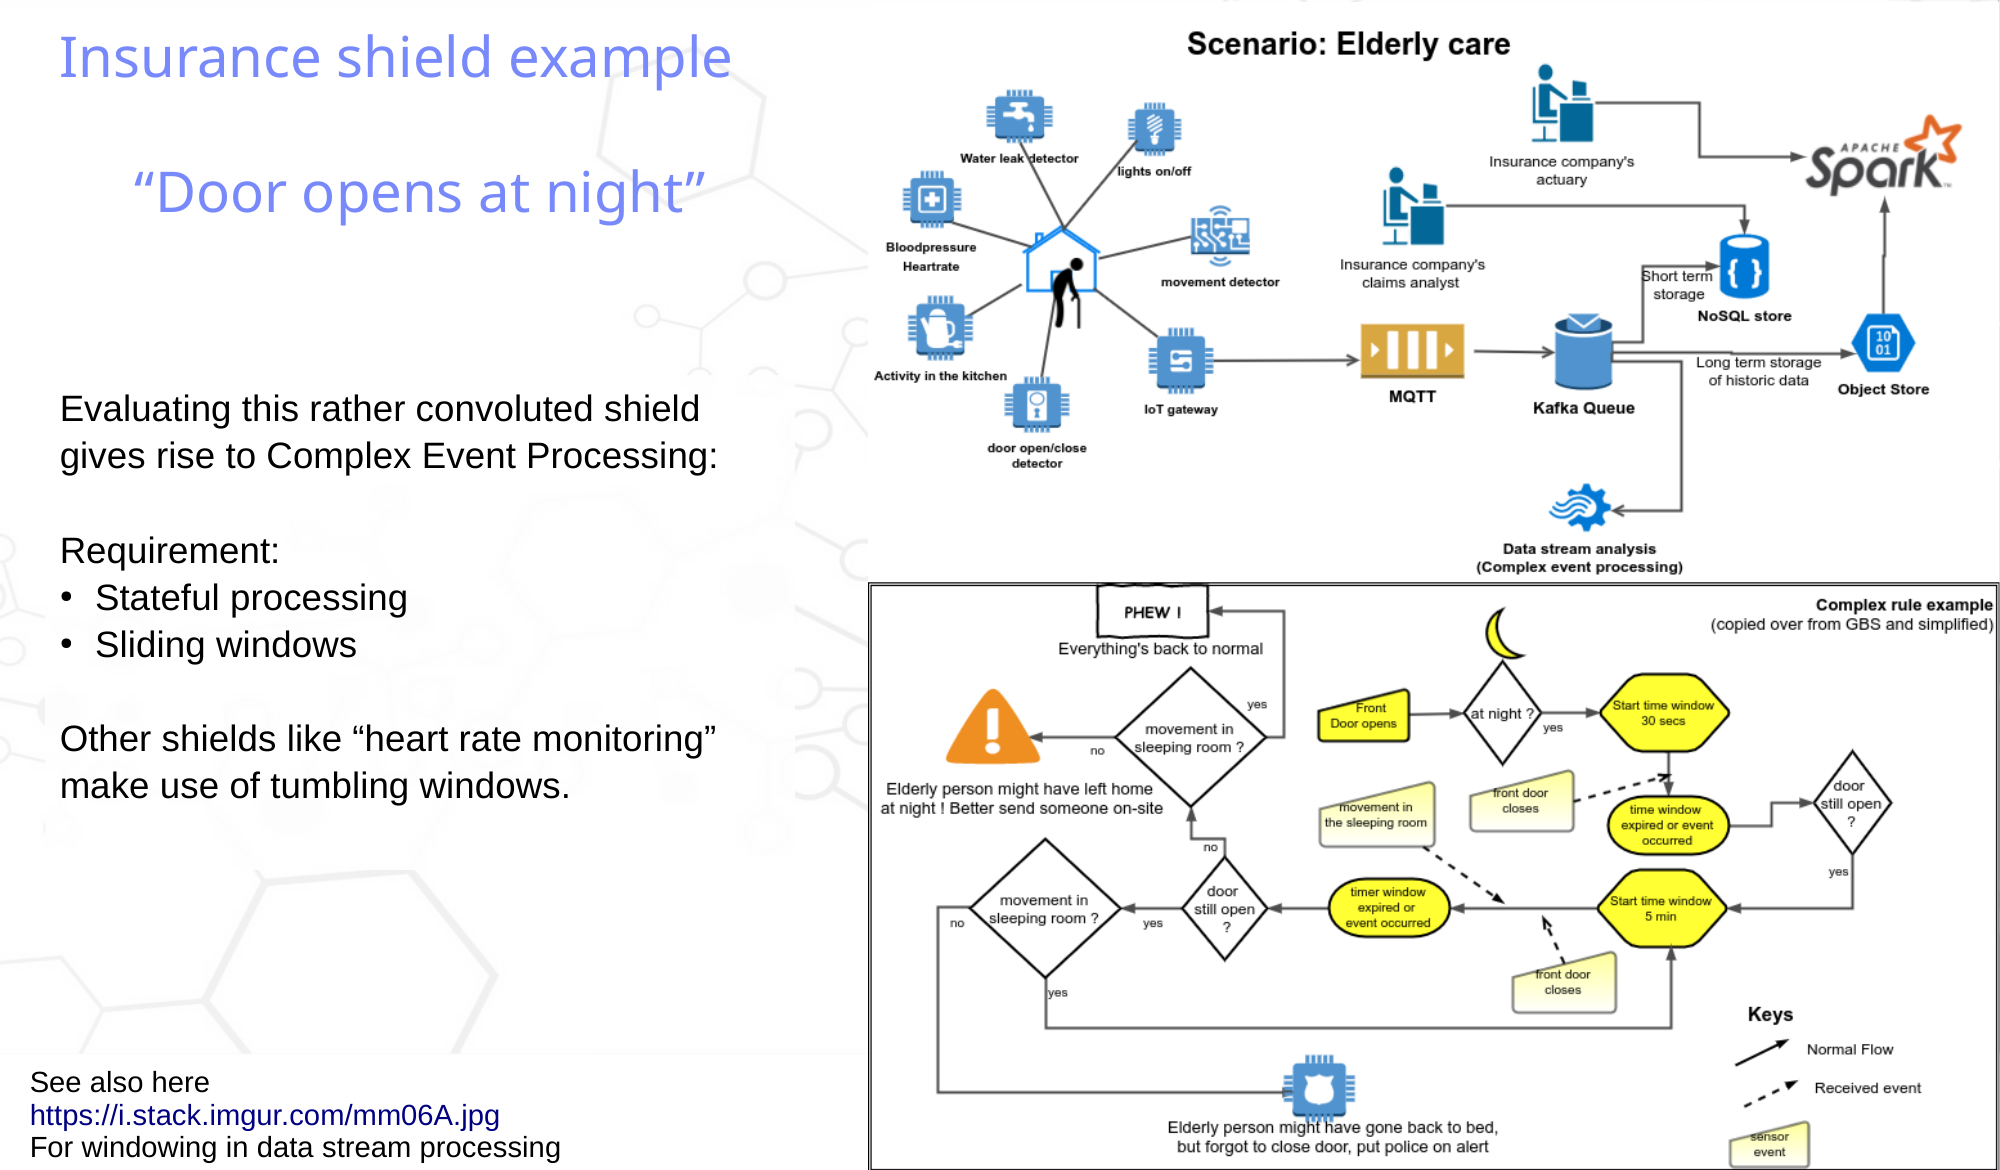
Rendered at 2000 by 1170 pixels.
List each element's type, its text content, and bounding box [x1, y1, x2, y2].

picture [868, 0, 2000, 1170]
text_box Insurance shield example “Door opens at night” [39, 11, 1940, 90]
text_box Evaluating this rather convoluted shield gives rise to Complex Event Processing: Requirement: Stateful processing Sliding windows Other shields like “heart rate monitoring” make use of tumbling windows. [45, 375, 796, 871]
text_box See also here https://i.stack.imgur.com/mm06A.jpg For windowing in data stream processing [15, 1058, 797, 1170]
